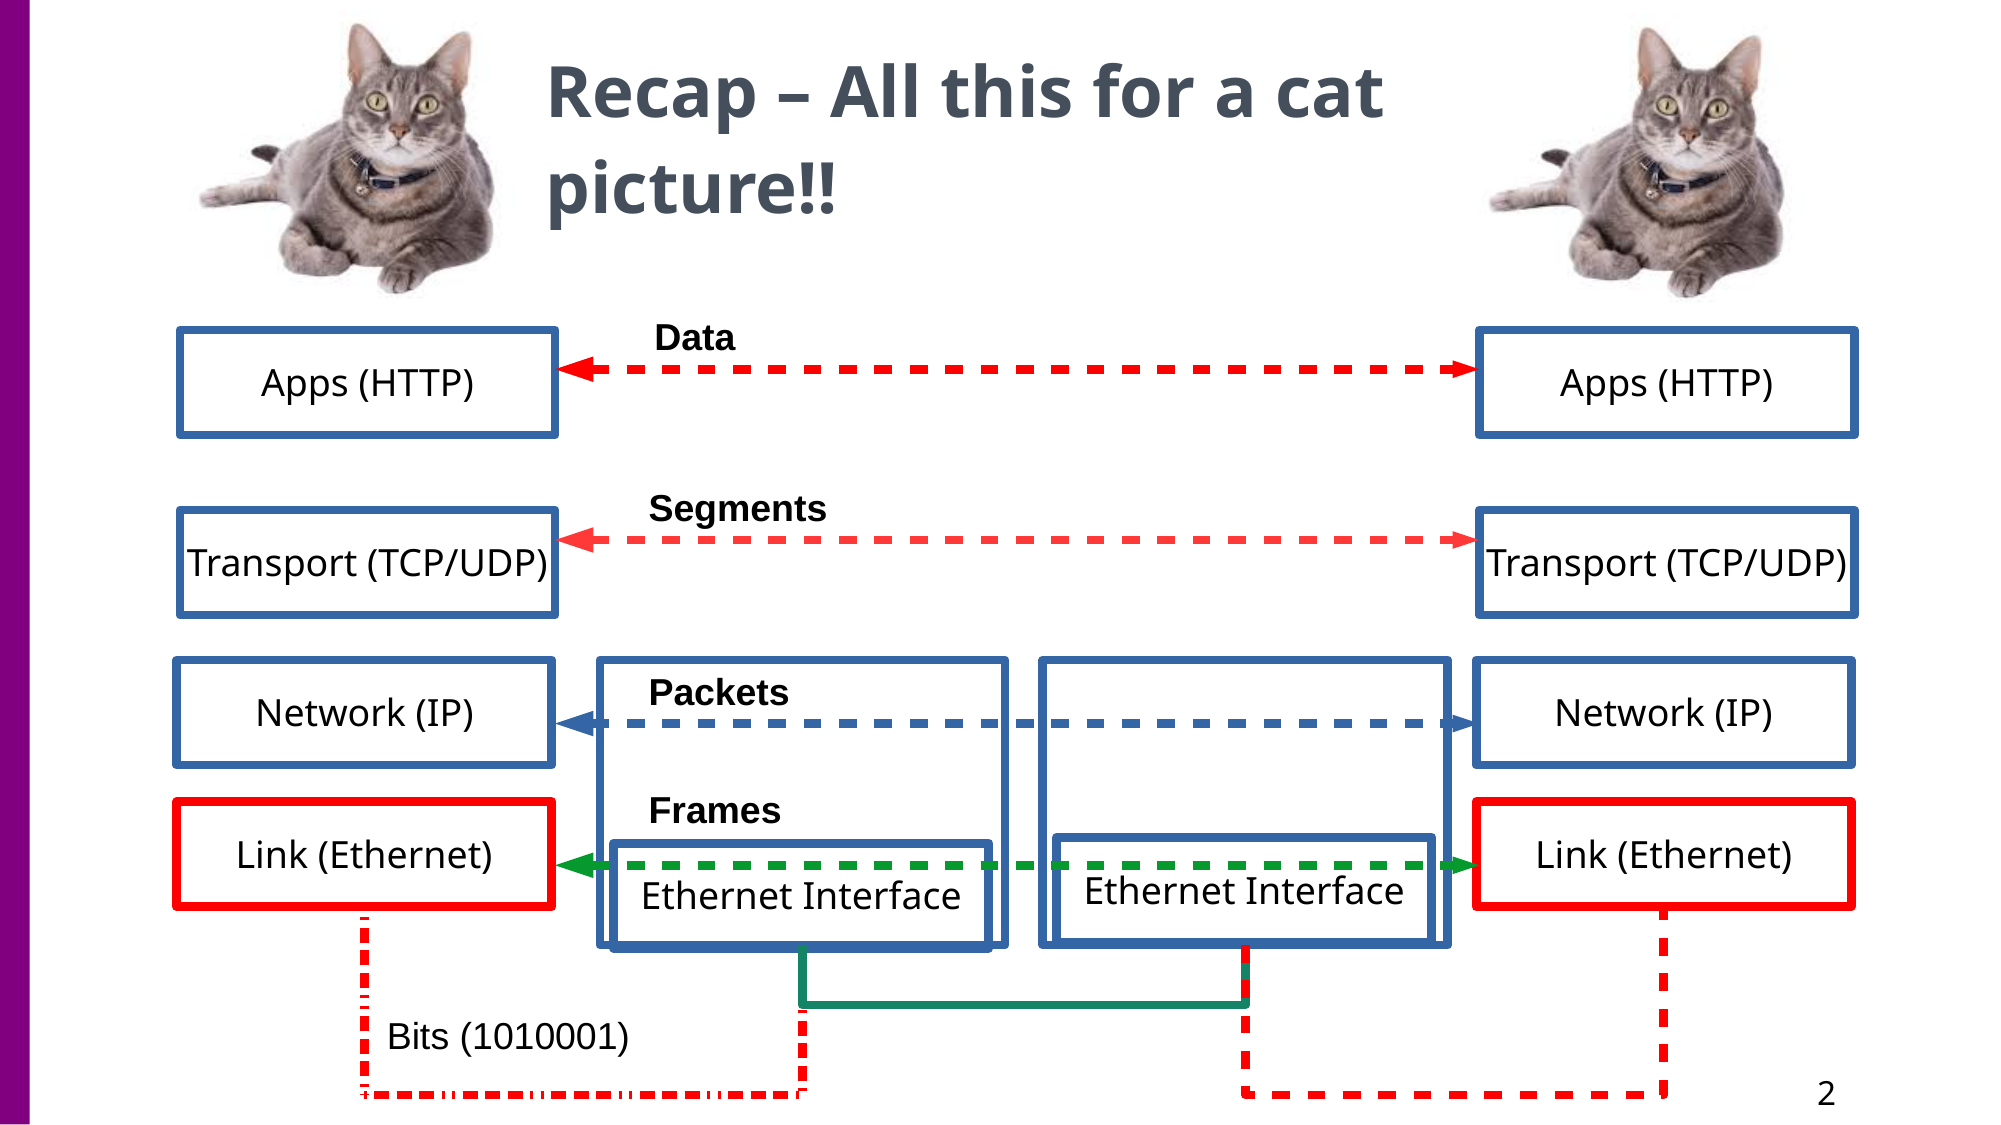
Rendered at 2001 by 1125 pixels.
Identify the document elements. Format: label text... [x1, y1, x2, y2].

text_box Apps (HTTP) [1479, 329, 1855, 436]
text_box Link (Ethernet) [176, 801, 552, 907]
picture [1455, 14, 1880, 305]
text_box Network (IP) [1476, 660, 1852, 766]
text_box Link (Ethernet) [1476, 801, 1852, 907]
text_box Transport (TCP/UDP) [180, 510, 556, 616]
picture [165, 10, 590, 300]
text_box Ethernet Interface [1056, 837, 1432, 941]
text_box Bits (1010001) [372, 1008, 646, 1066]
text_box Ethernet Interface [613, 843, 989, 941]
text_box Data [639, 309, 751, 367]
text_box Frames [633, 781, 797, 839]
text_box Recap – All this for a cat picture!! [530, 33, 1486, 308]
text_box Network (IP) [176, 660, 552, 766]
text_box Transport (TCP/UDP) [1479, 510, 1855, 616]
text_box Segments [633, 479, 843, 537]
text_box Packets [633, 663, 805, 721]
text_box Apps (HTTP) [180, 329, 556, 436]
